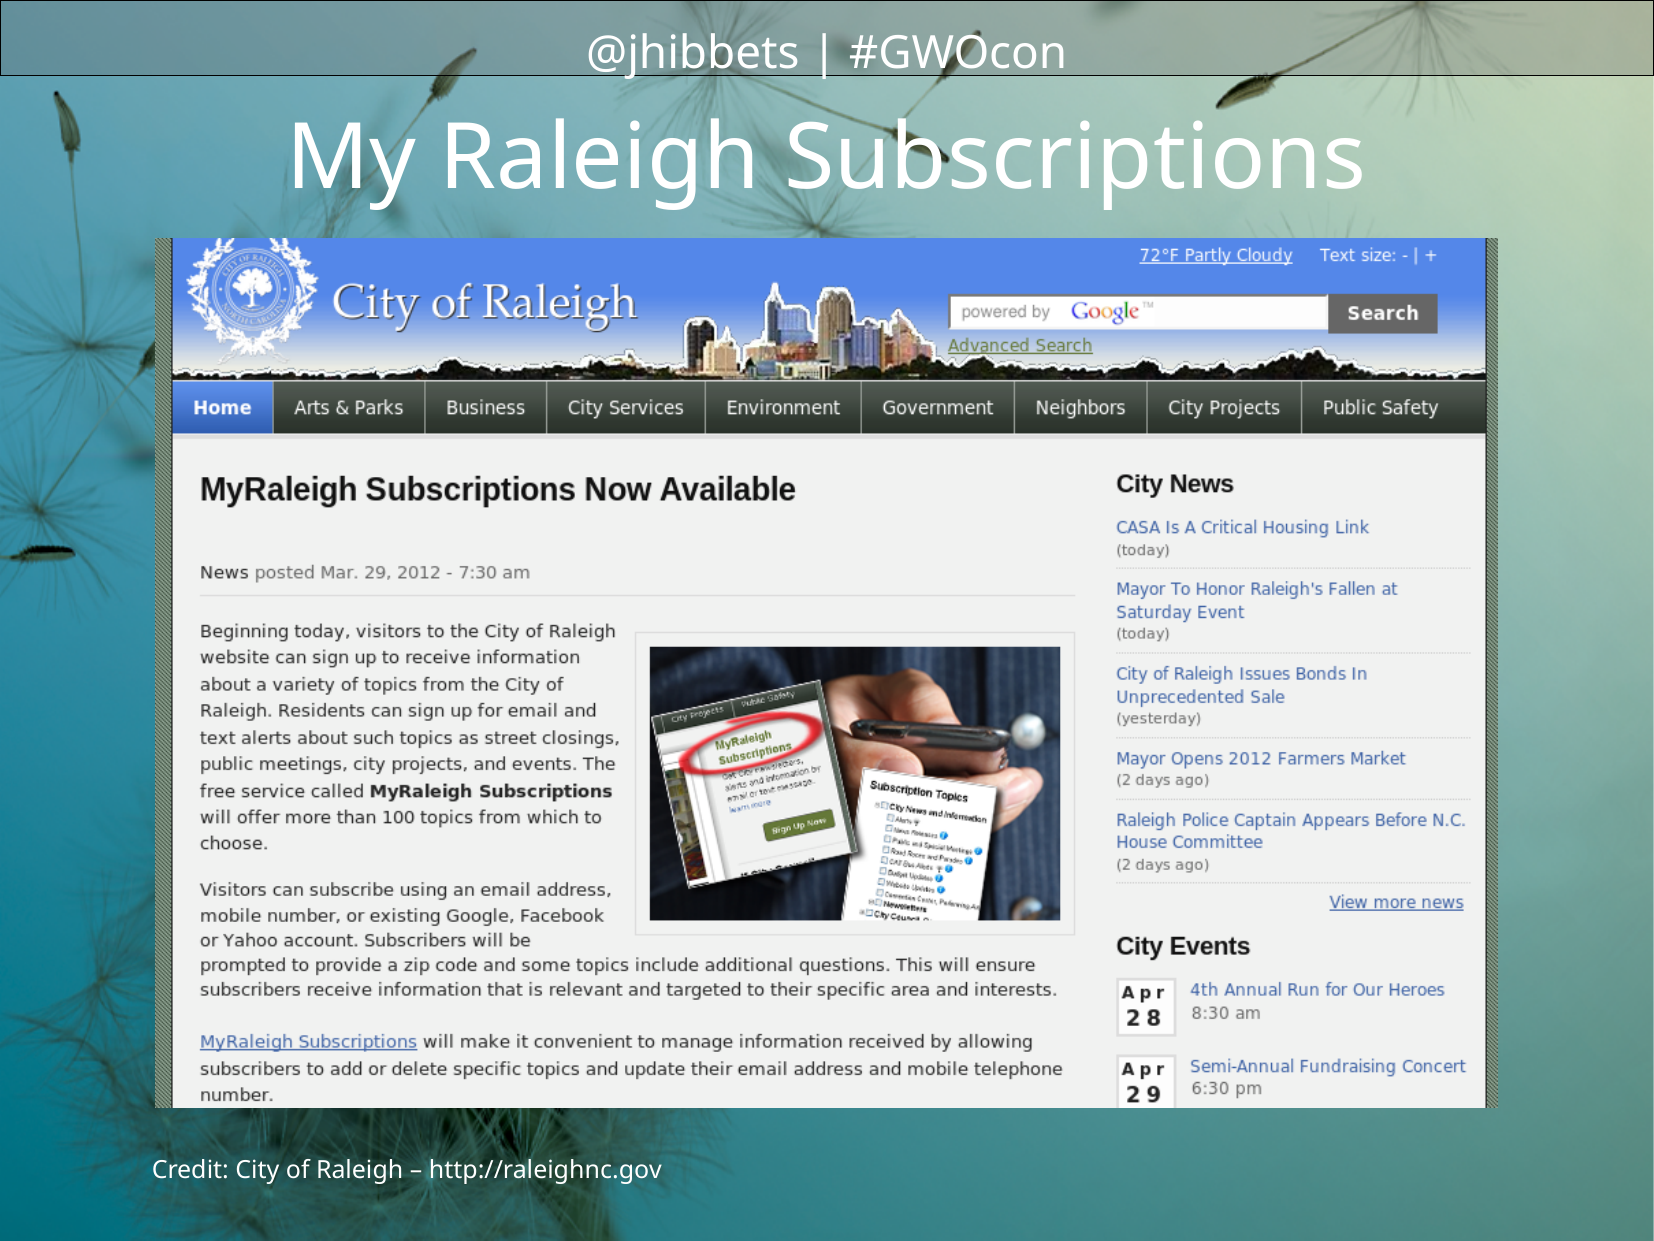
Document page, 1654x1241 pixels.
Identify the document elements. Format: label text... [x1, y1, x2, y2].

picture [0, 76, 1654, 1241]
title My Raleigh Subscriptions [82, 49, 1571, 257]
text_box Credit: City of Raleigh – http://raleighnc.gov [137, 1144, 690, 1188]
